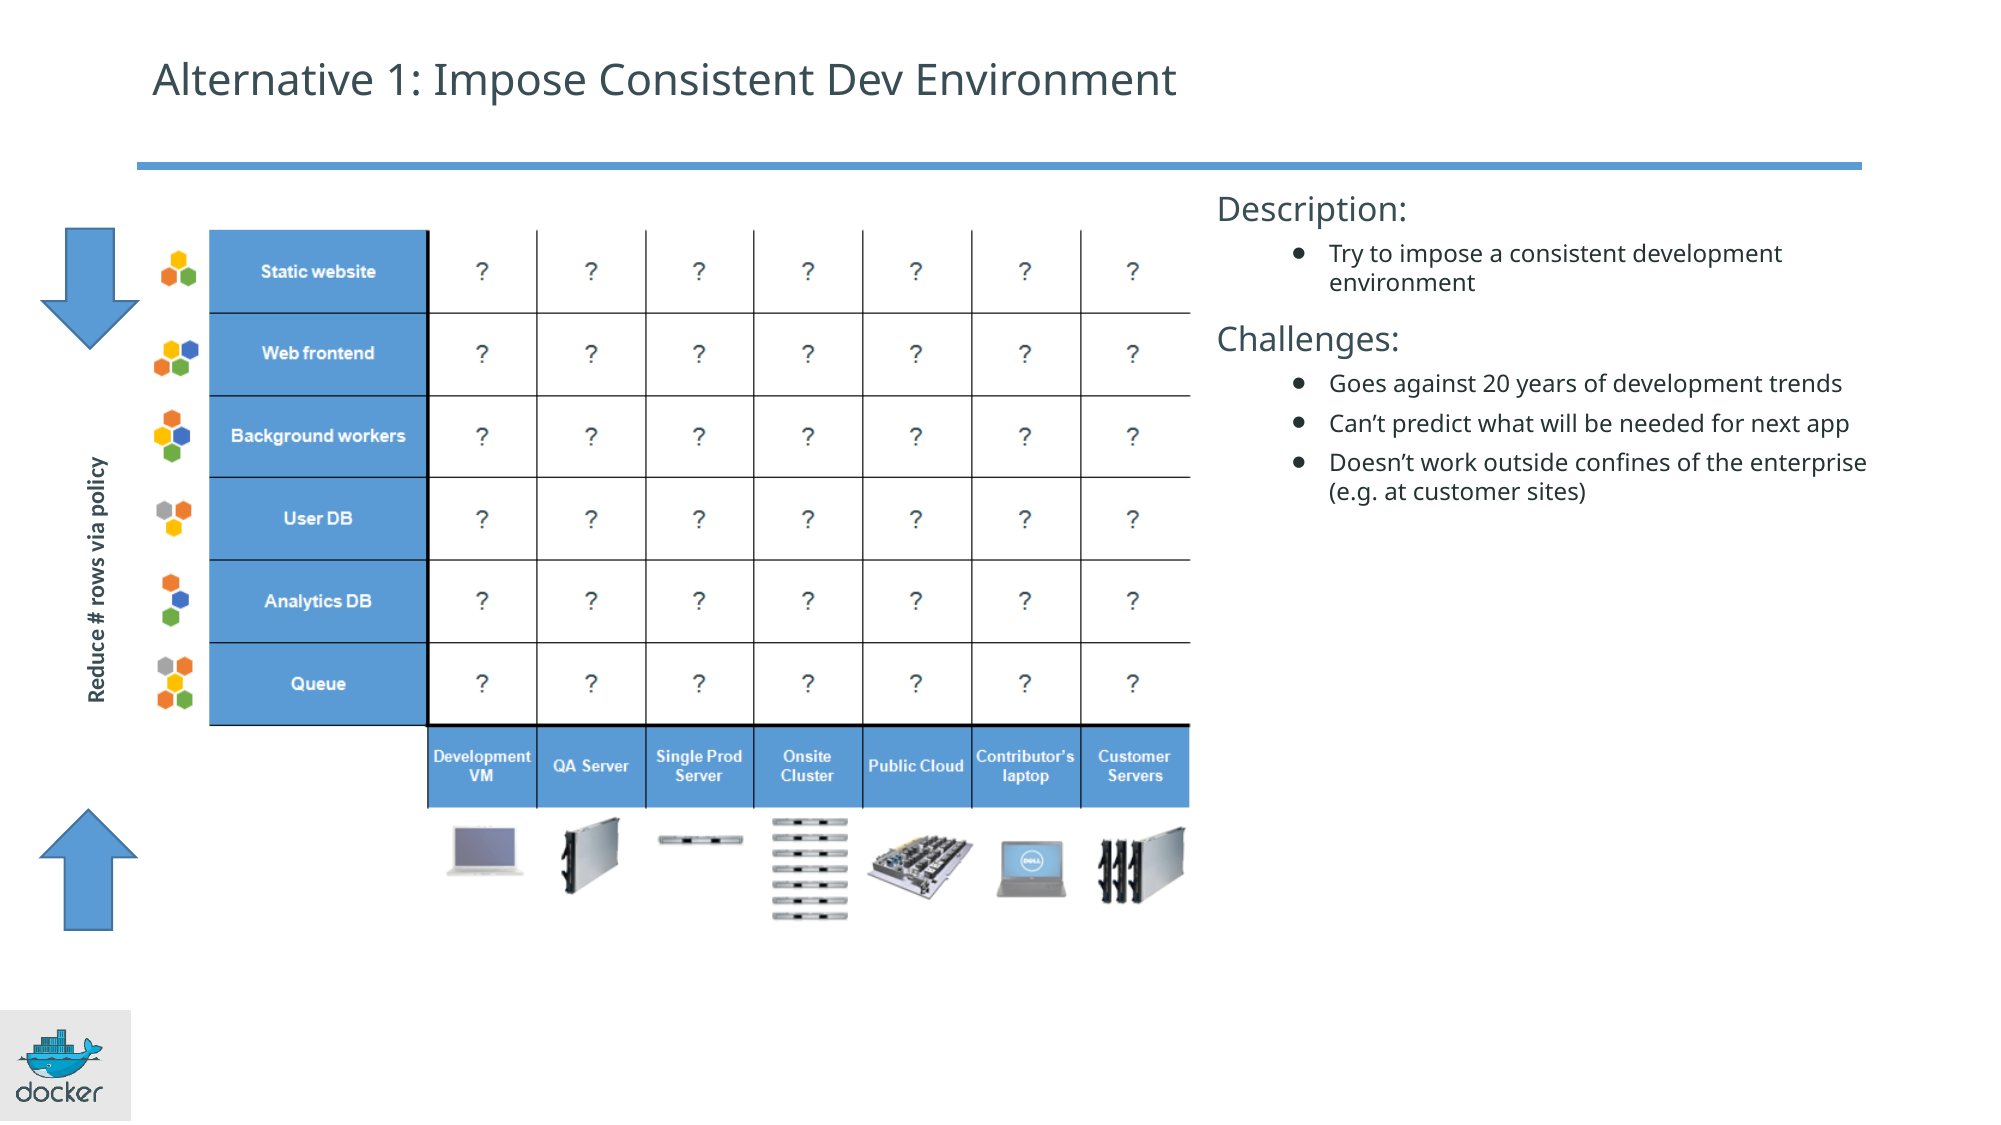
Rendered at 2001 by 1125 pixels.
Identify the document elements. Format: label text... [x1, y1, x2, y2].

list Description: Try to impose a consistent development environment Challenges: Goes against 20 years of development trends Can’t predict what will be needed for next app Doesn’t work outside confines of the enterprise (e.g. at customer sites) [1201, 180, 1930, 847]
text_box Reduce # rows via policy [55, 346, 120, 815]
picture [0, 1010, 131, 1121]
title Alternative 1: Impose Consistent Dev Environment [137, 22, 1863, 133]
text_box [42, 228, 138, 346]
text_box [40, 815, 136, 930]
picture [141, 212, 1193, 926]
